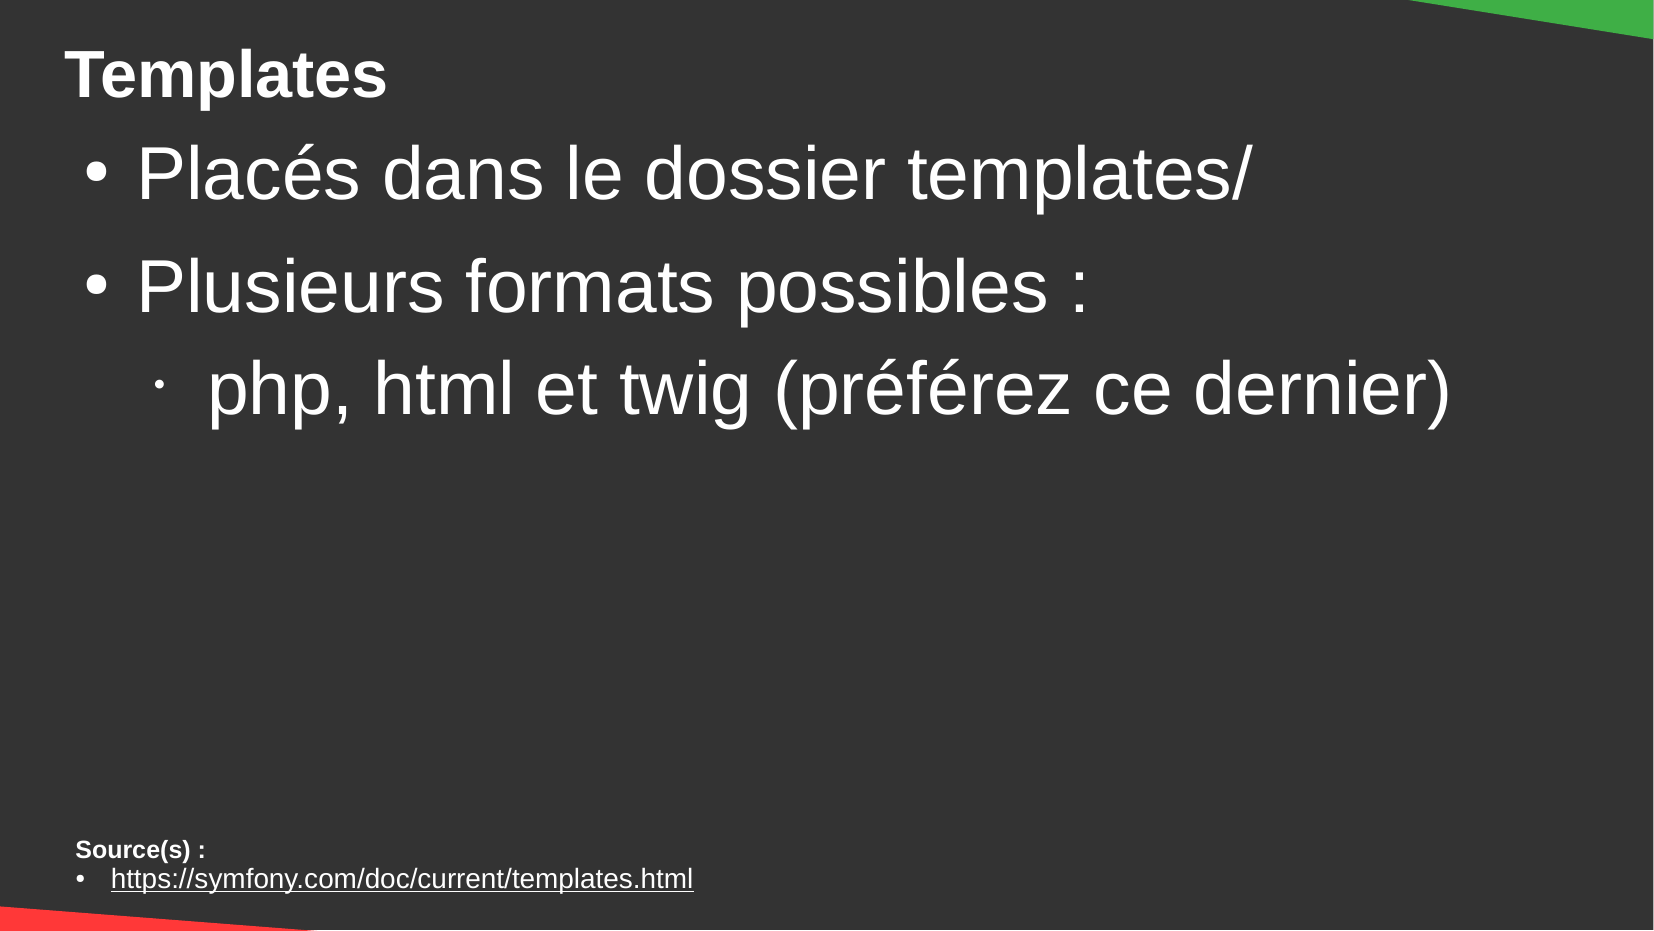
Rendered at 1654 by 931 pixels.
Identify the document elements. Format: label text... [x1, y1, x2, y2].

text_box [1408, 0, 1654, 40]
text_box [0, 906, 318, 931]
list Placés dans le dossier templates/ Plusieurs formats possibles : php, html et twig (préférez ce dernier) [65, 131, 1630, 544]
title Templates [64, 37, 1365, 113]
text_box Source(s) : https://symfony.com/doc/current/templates.html [60, 826, 1546, 903]
